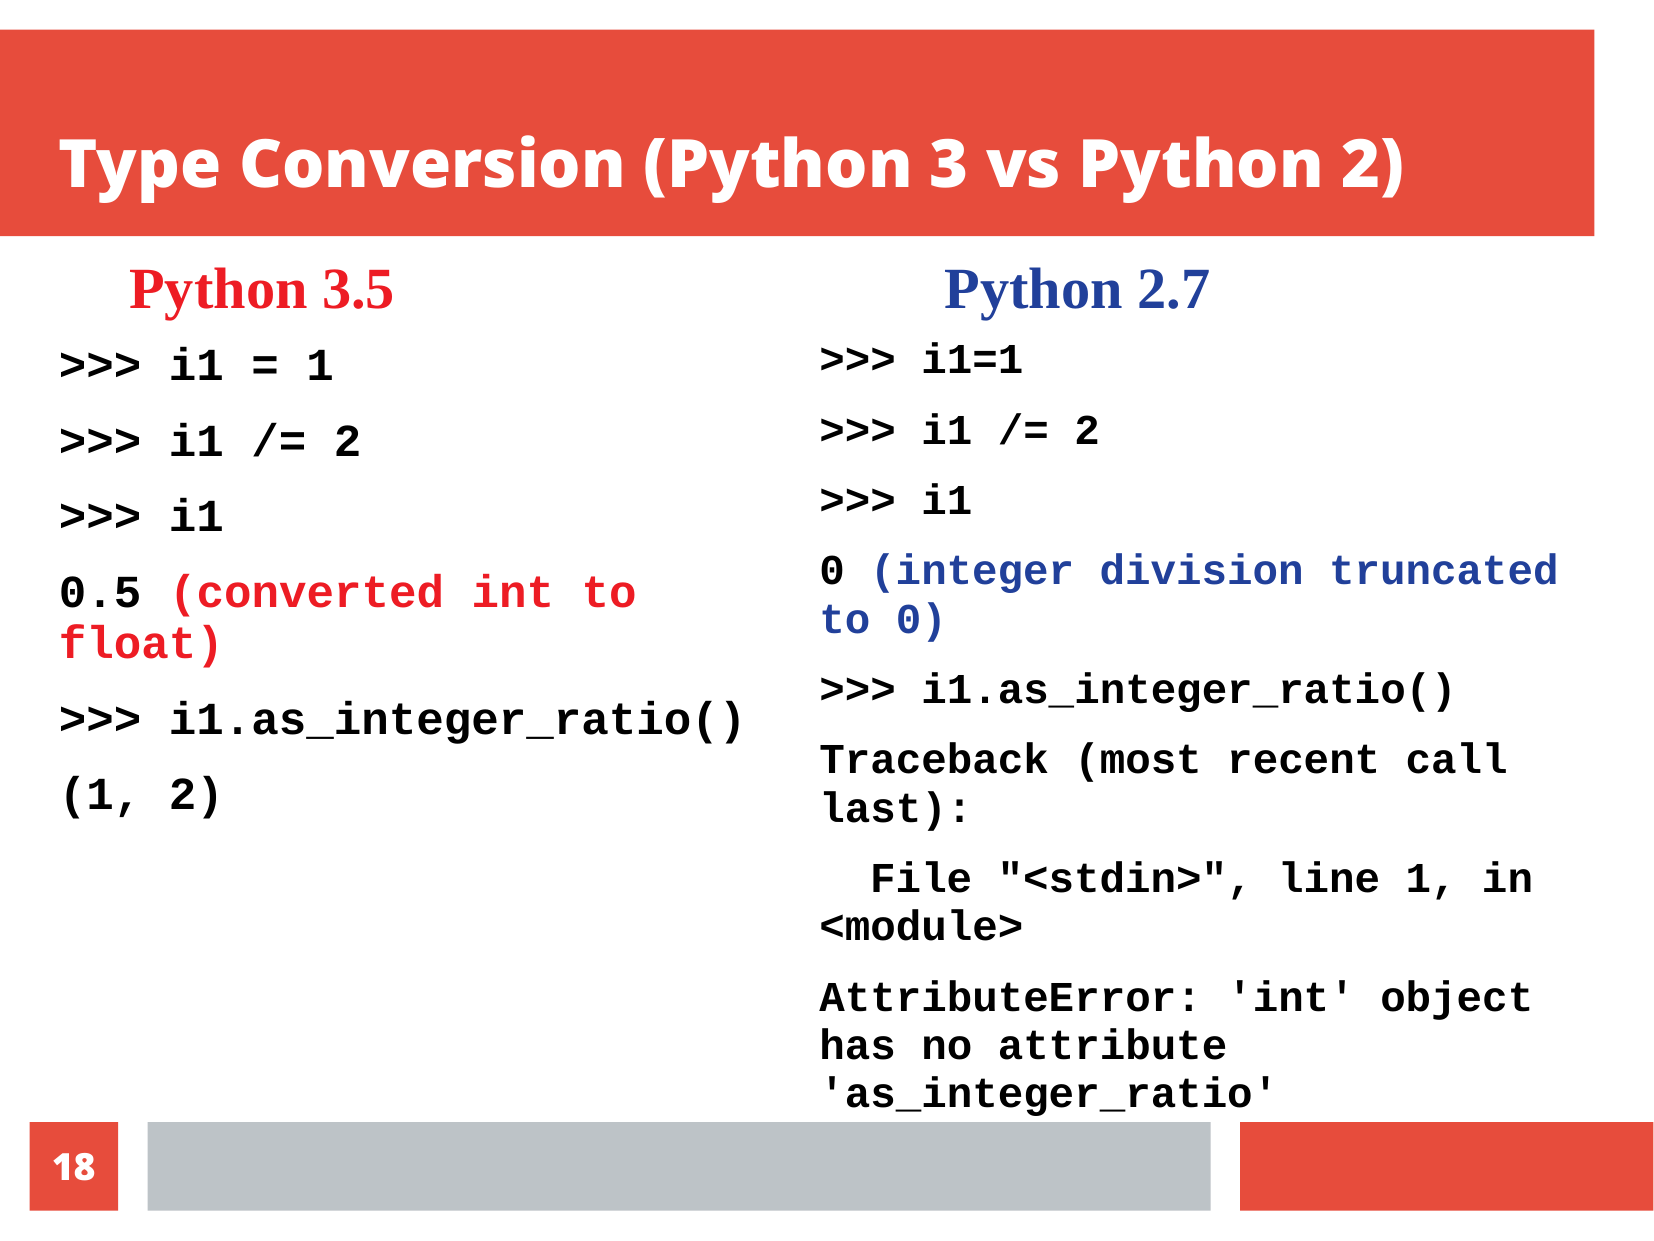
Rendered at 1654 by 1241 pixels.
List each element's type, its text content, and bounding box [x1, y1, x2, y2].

text_box Python 2.7 [929, 248, 1226, 329]
text_box Python 3.5 [114, 248, 411, 329]
list >>> i1=1 >>> i1 /= 2 >>> i1 0 (integer division truncated to 0) >>> i1.as_integer_ratio() Traceback (most recent call last): File "<stdin>", line 1, in <module> AttributeError: 'int' object has no attribute 'as_integer_ratio' [819, 338, 1599, 1124]
title Type Conversion (Python 3 vs Python 2) [59, 59, 1595, 207]
list >>> i1 = 1 >>> i1 /= 2 >>> i1 0.5 (converted int to float) >>> i1.as_integer_ratio() (1, 2) [59, 342, 766, 1062]
